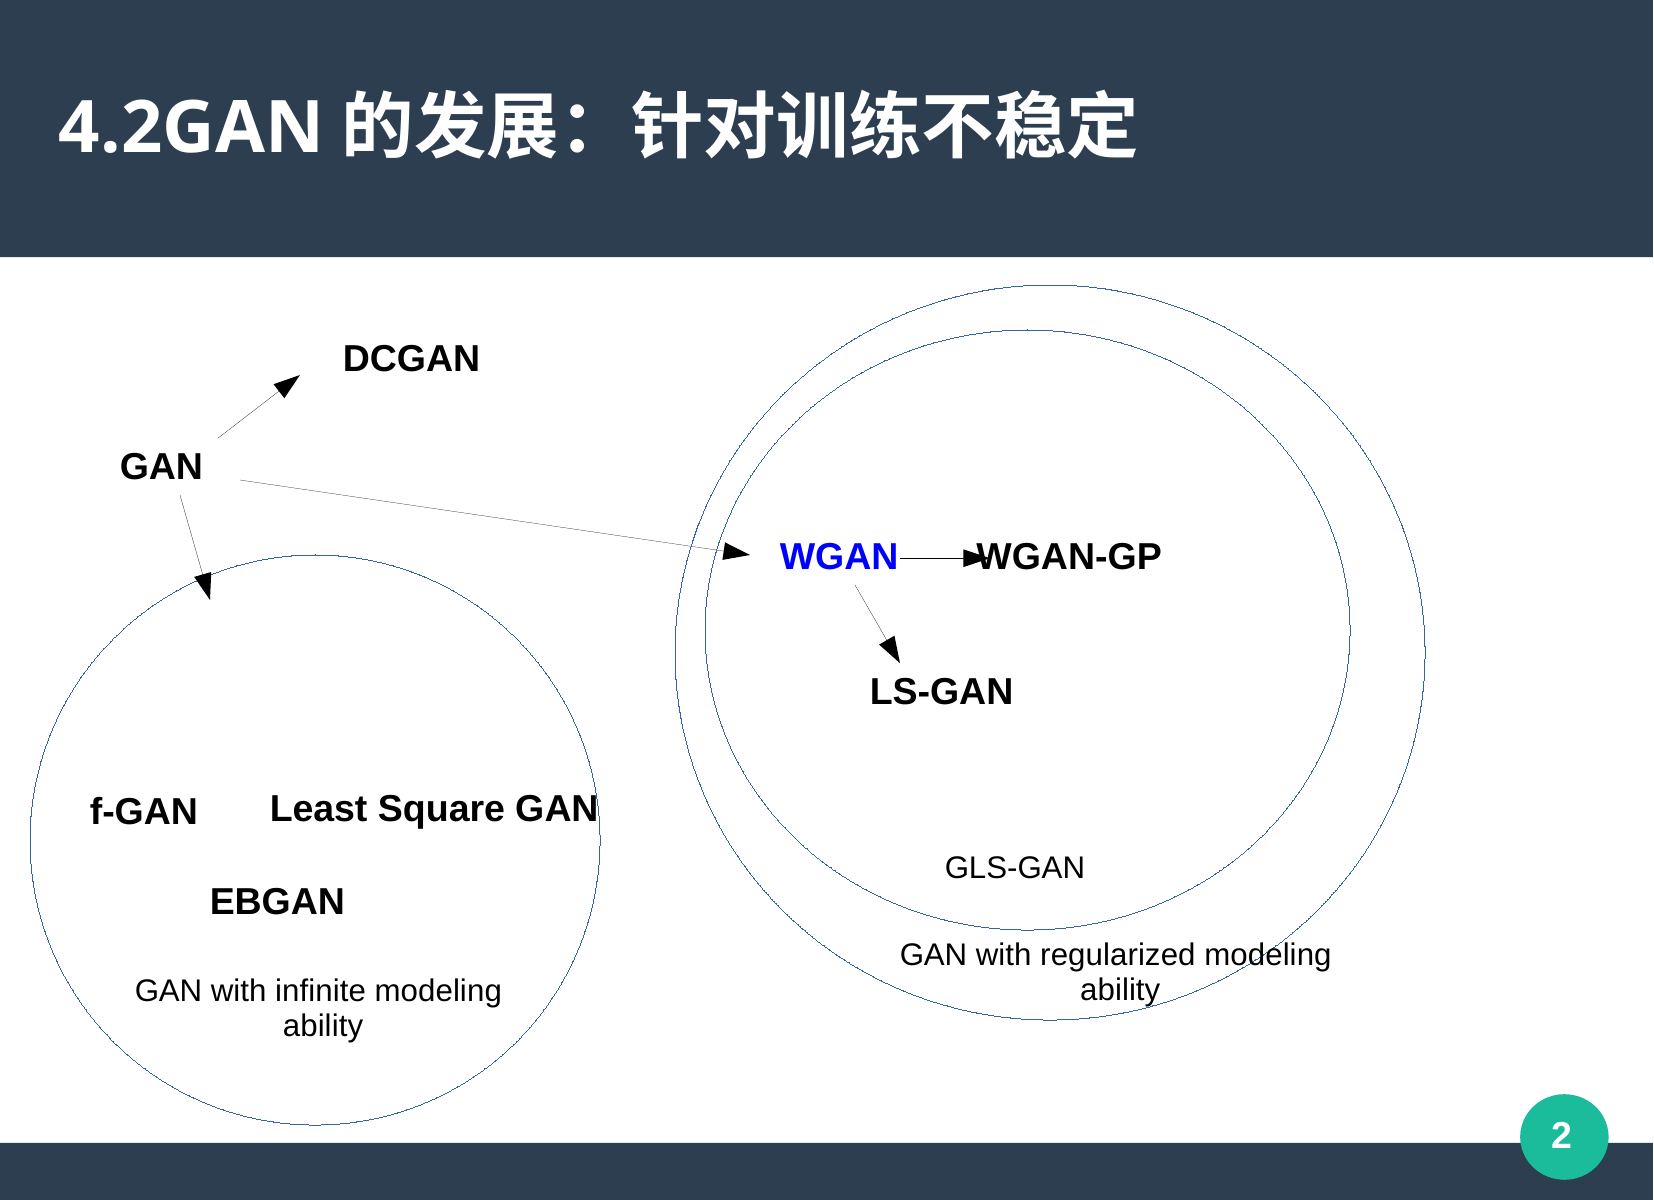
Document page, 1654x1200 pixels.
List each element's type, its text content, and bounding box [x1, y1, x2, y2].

text_box GAN with regularized modeling ability [885, 930, 1357, 1015]
text_box 2 [1536, 1104, 1641, 1175]
text_box f-GAN [75, 783, 213, 841]
text_box WGAN-GP [961, 528, 1177, 586]
text_box DCGAN [328, 329, 496, 387]
text_box WGAN [765, 528, 914, 586]
text_box GLS-GAN [930, 843, 1101, 893]
text_box 4.2GAN的发展：针对训练不稳定 [58, 47, 1594, 200]
text_box GAN with infinite modeling ability [120, 965, 527, 1051]
text_box Least Square GAN [255, 780, 614, 837]
text_box EBGAN [195, 873, 361, 931]
text_box LS-GAN [855, 663, 1029, 721]
text_box GAN [105, 438, 218, 496]
